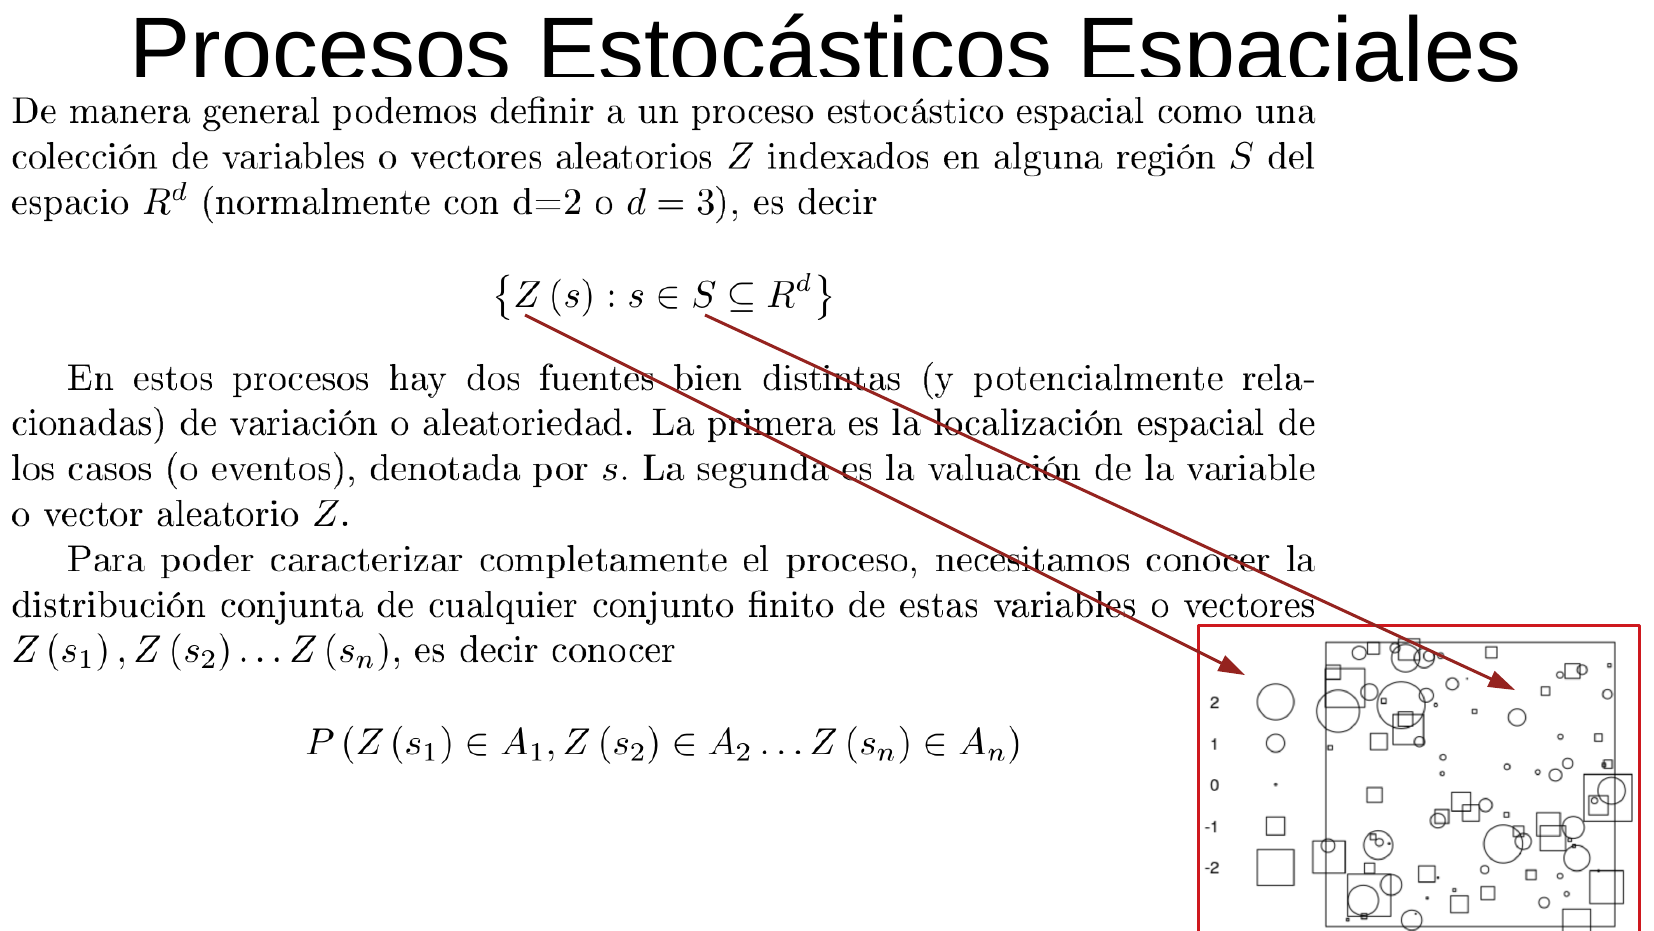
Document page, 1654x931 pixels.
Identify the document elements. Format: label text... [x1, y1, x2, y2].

title Procesos Estocásticos Espaciales [82, 0, 1571, 128]
picture [0, 77, 1336, 775]
picture [1200, 626, 1638, 931]
